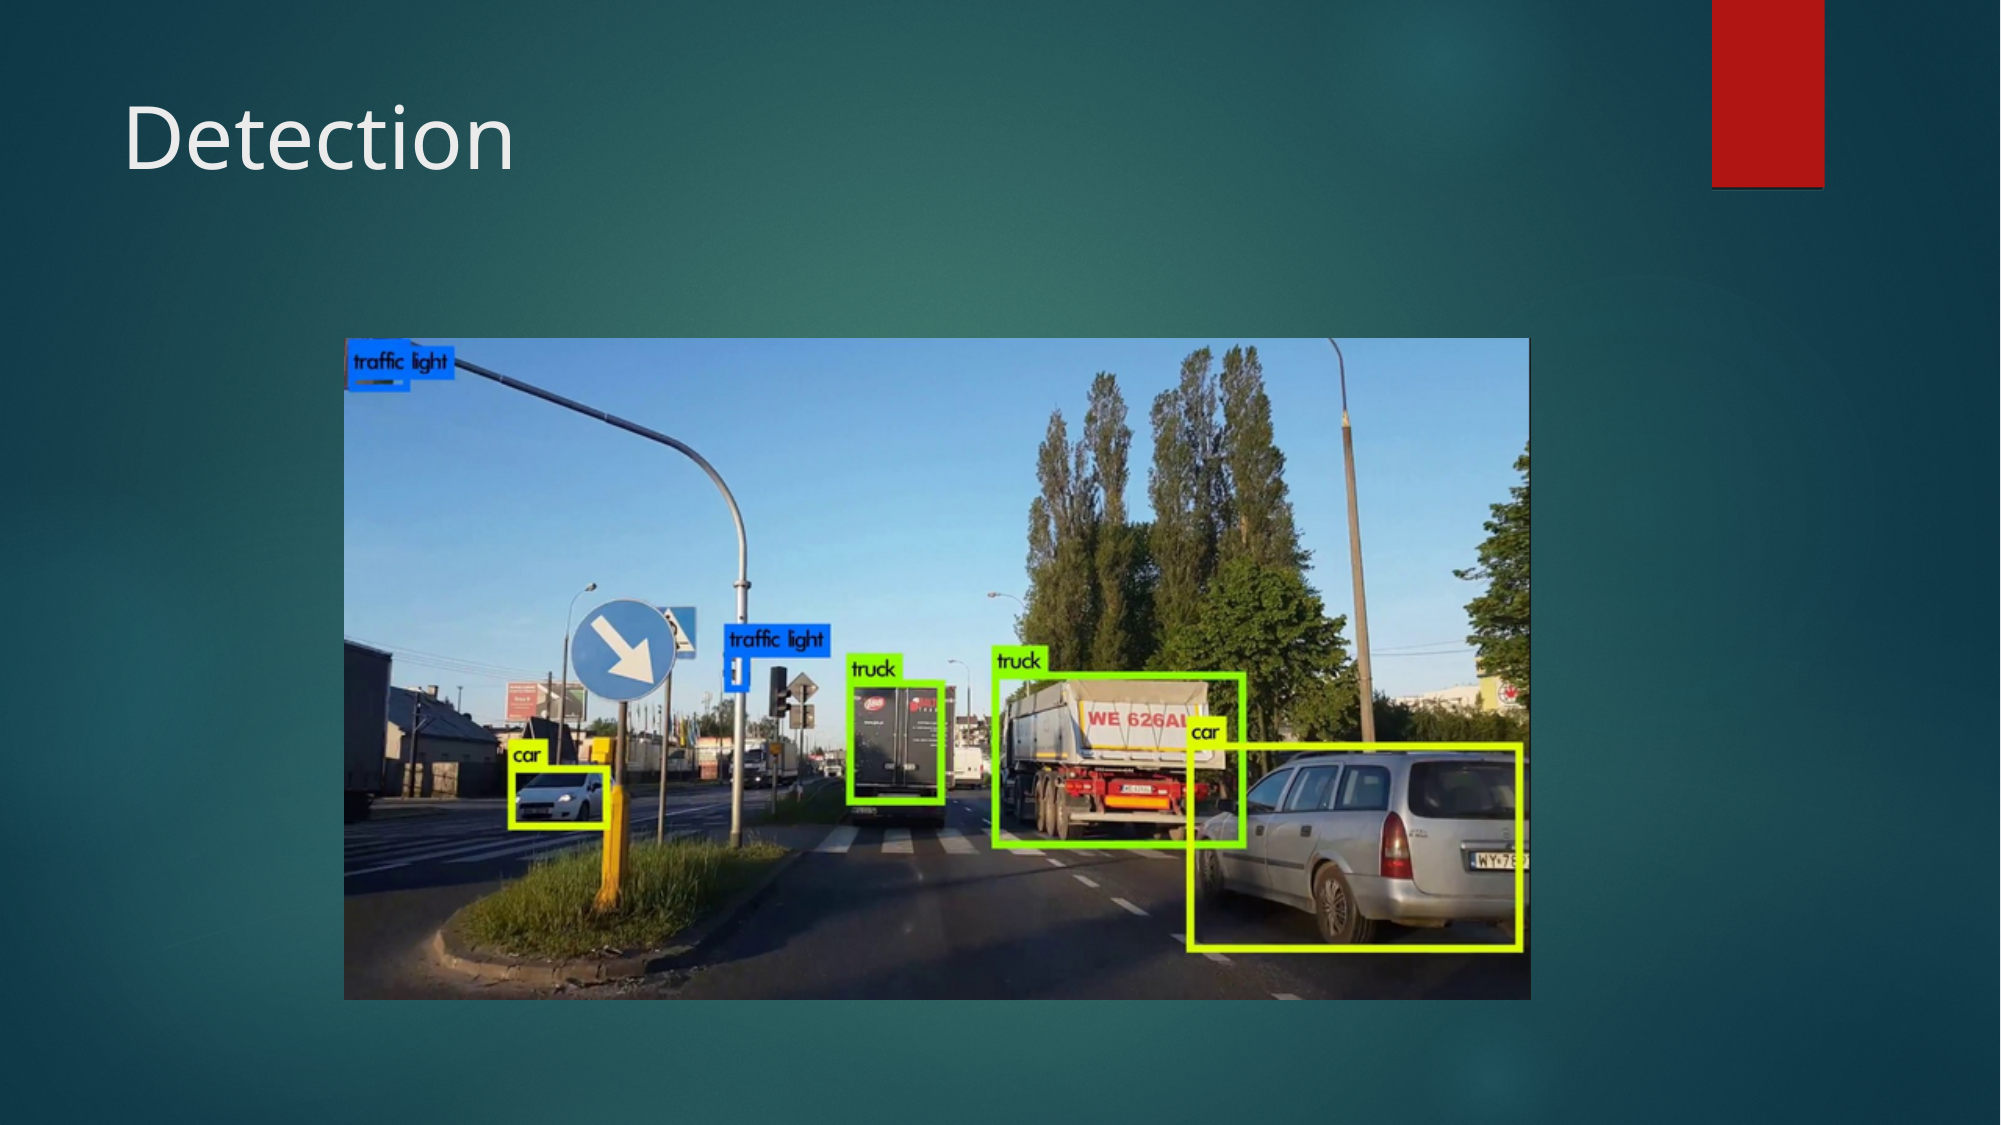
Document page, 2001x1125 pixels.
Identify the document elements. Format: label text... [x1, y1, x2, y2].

picture [0, 0, 2001, 1125]
title Detection [106, 74, 1649, 304]
